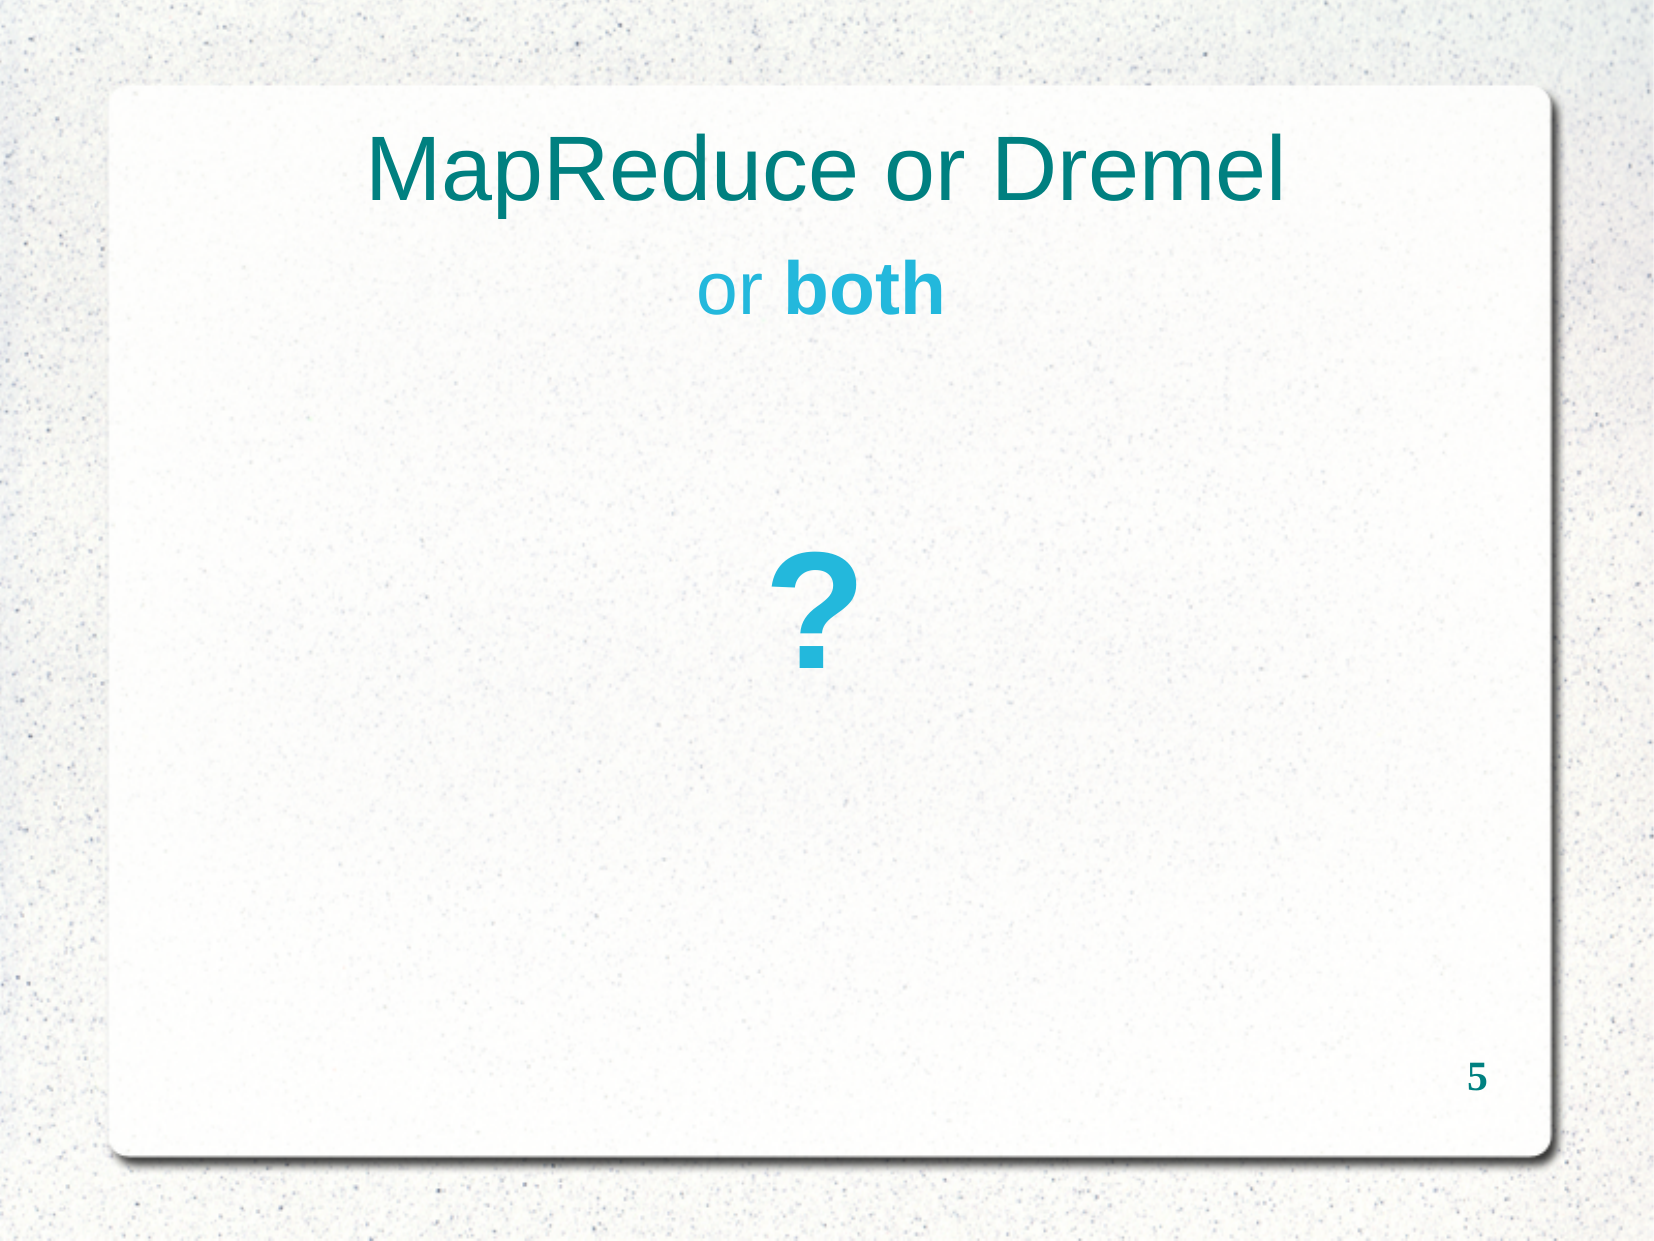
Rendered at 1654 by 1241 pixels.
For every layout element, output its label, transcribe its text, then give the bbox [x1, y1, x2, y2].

title MapReduce or Dremel [118, 96, 1536, 241]
title or both [112, 216, 1531, 361]
picture [0, 0, 1654, 1241]
text_box ? [750, 510, 901, 712]
